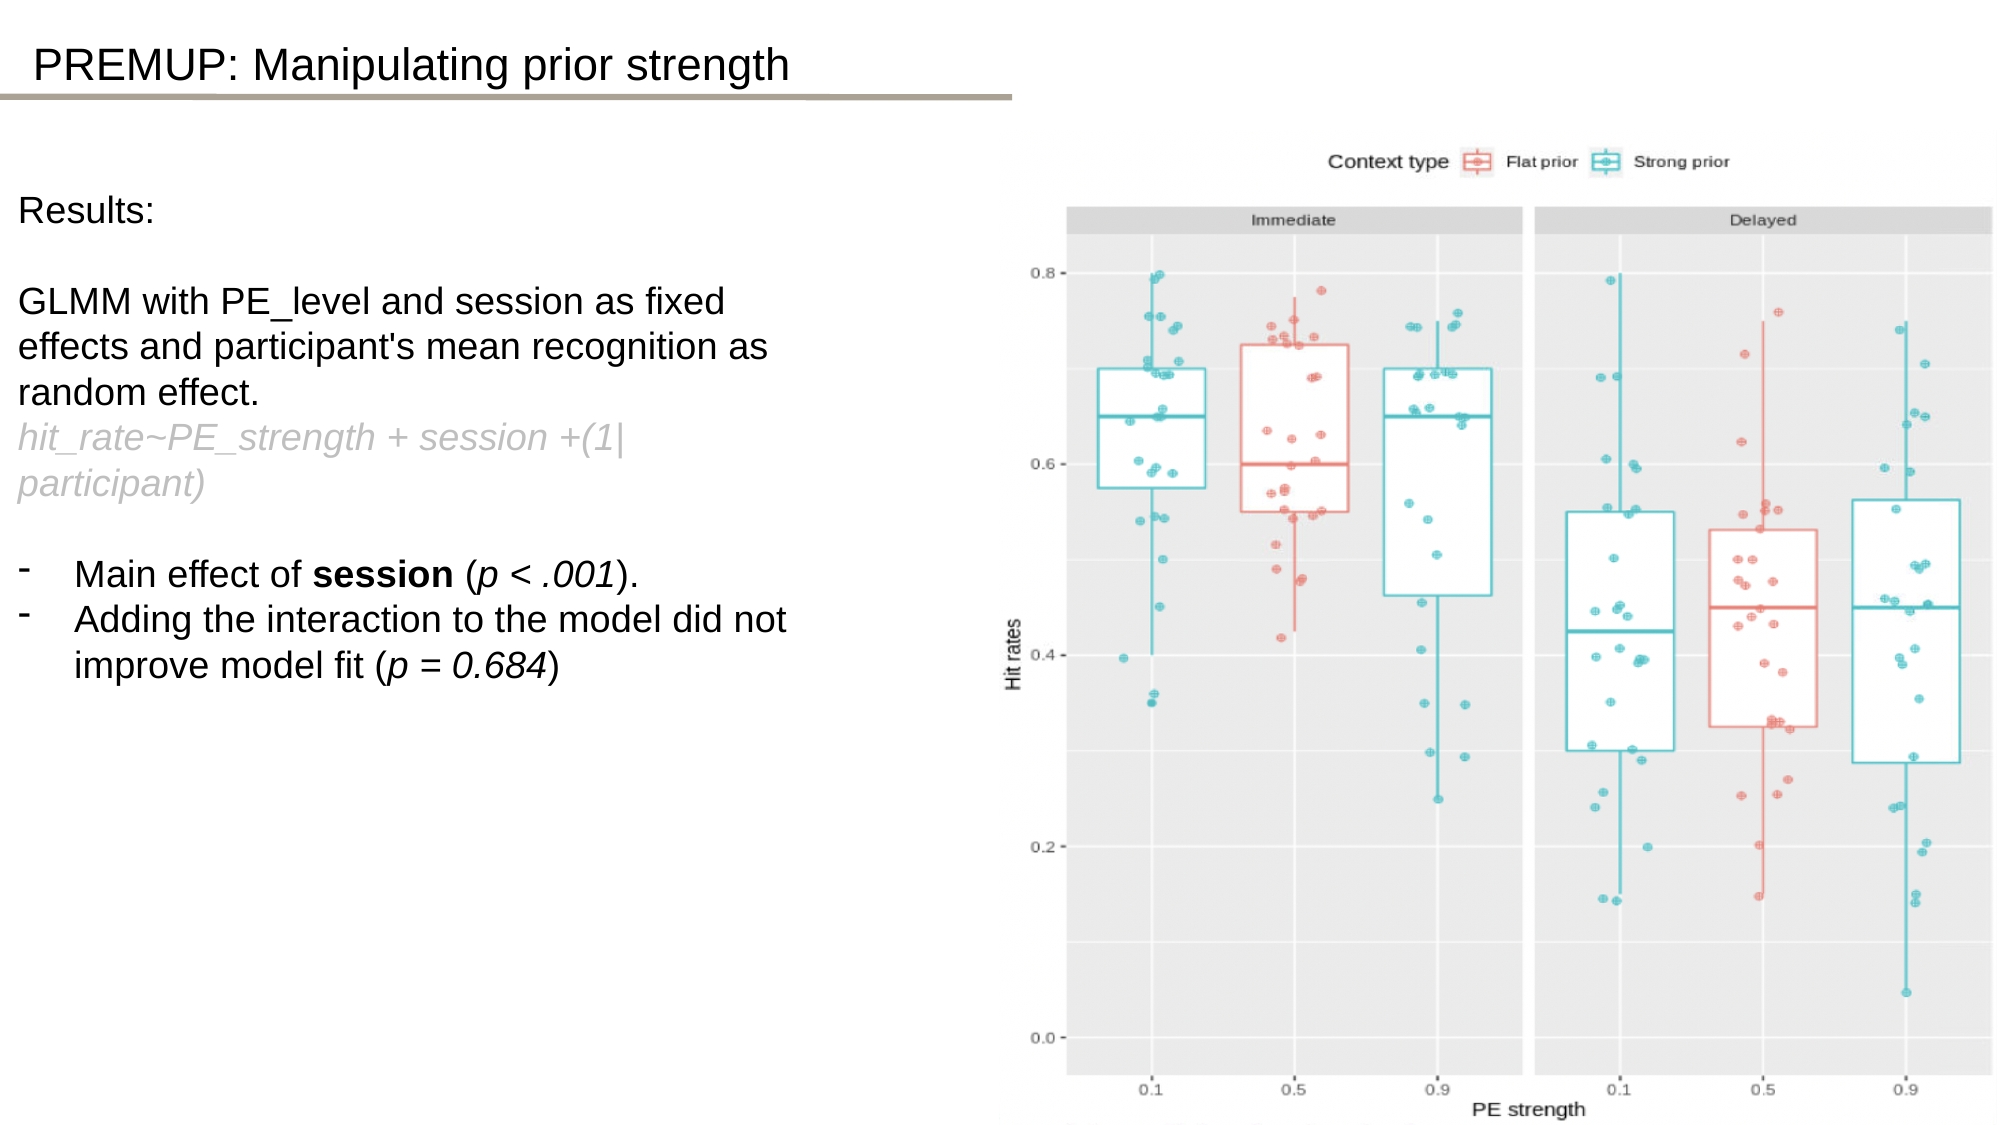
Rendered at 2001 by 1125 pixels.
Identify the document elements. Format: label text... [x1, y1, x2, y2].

picture [999, 130, 1997, 1125]
text_box Results: GLMM with PE_level and session as fixed effects and participant's mean recognition as random effect. hit_rate~PE_strength + session +(1|participant) Main effect of session (p < .001). Adding the interaction to the model did not improve model fit (p = 0.684) [0, 174, 827, 725]
text_box PREMUP: Manipulating prior strength [15, 27, 1921, 97]
